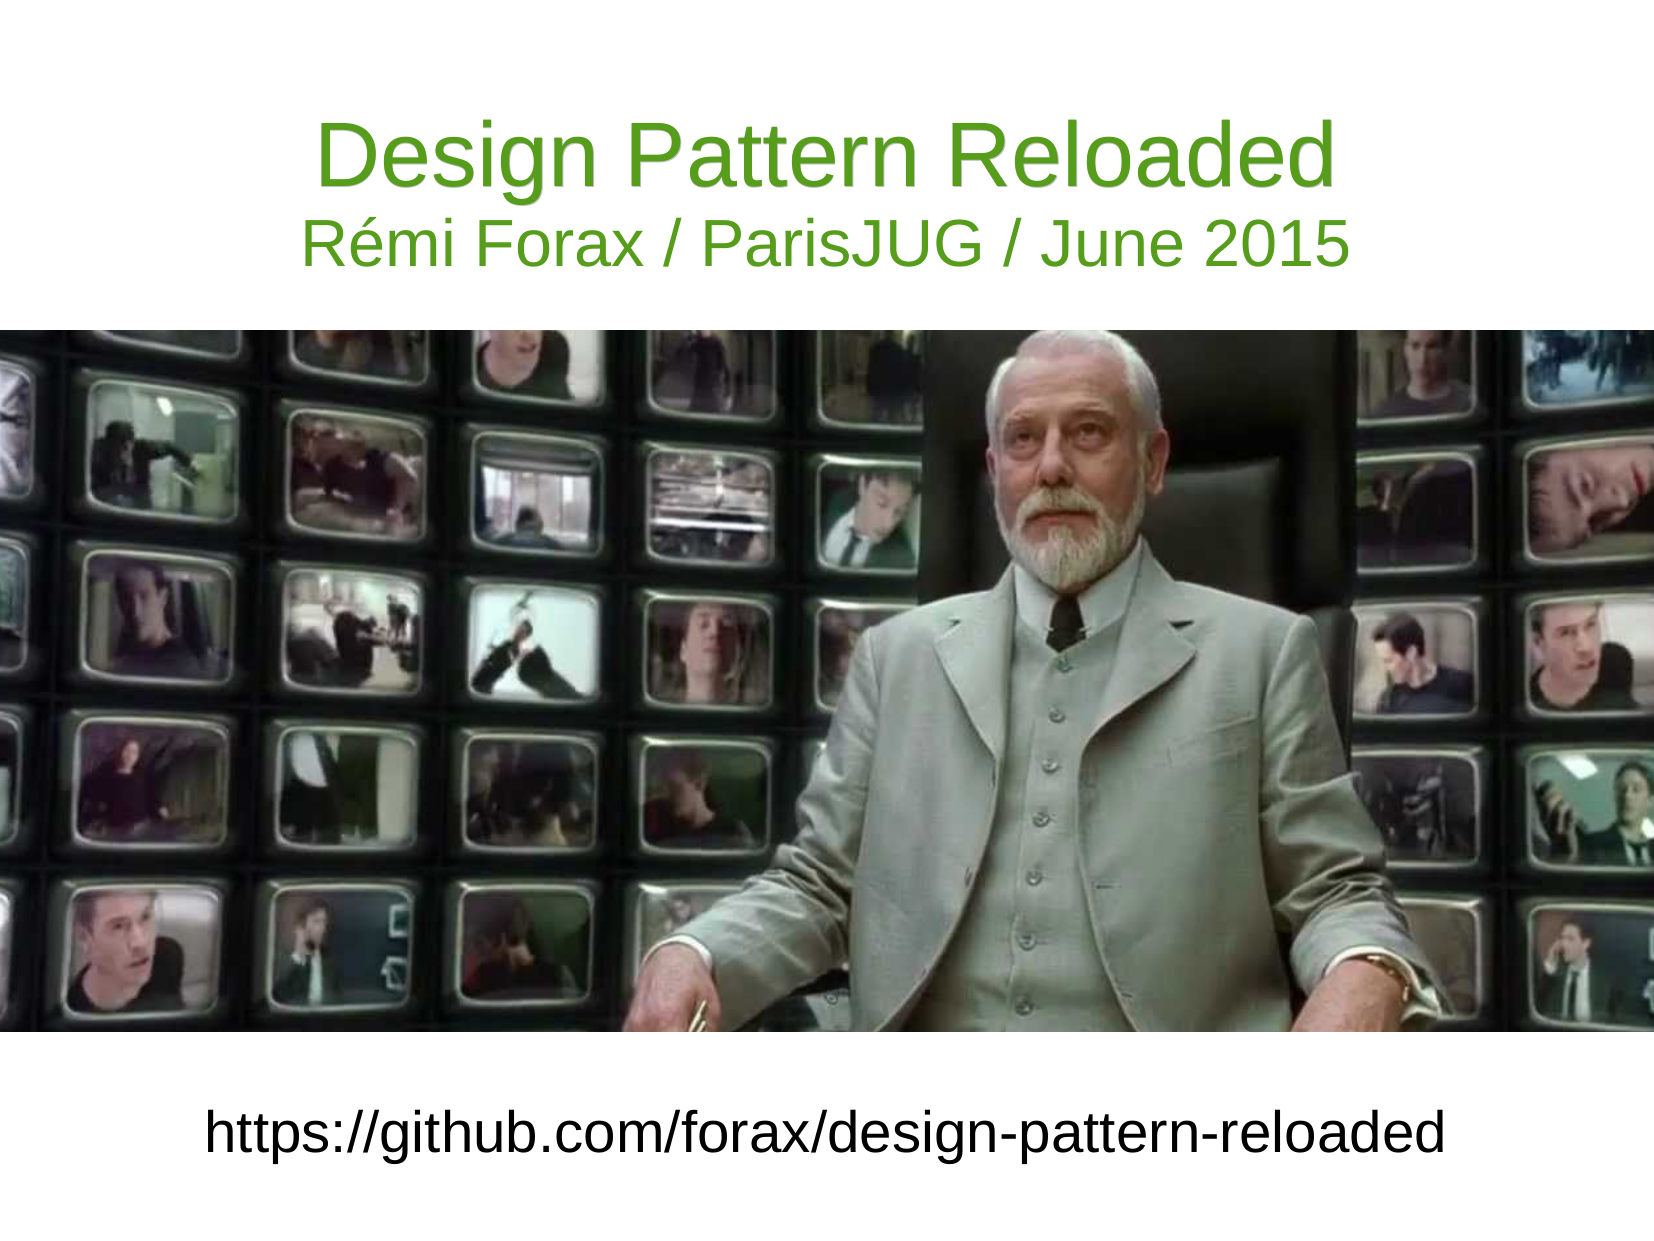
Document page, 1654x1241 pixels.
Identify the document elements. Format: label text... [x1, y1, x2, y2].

picture [0, 330, 1654, 1032]
subtitle Design Pattern Reloaded Rémi Forax / ParisJUG / June 2015 [82, 49, 1571, 330]
text_box https://github.com/forax/design-pattern-reloaded [189, 1092, 1464, 1173]
